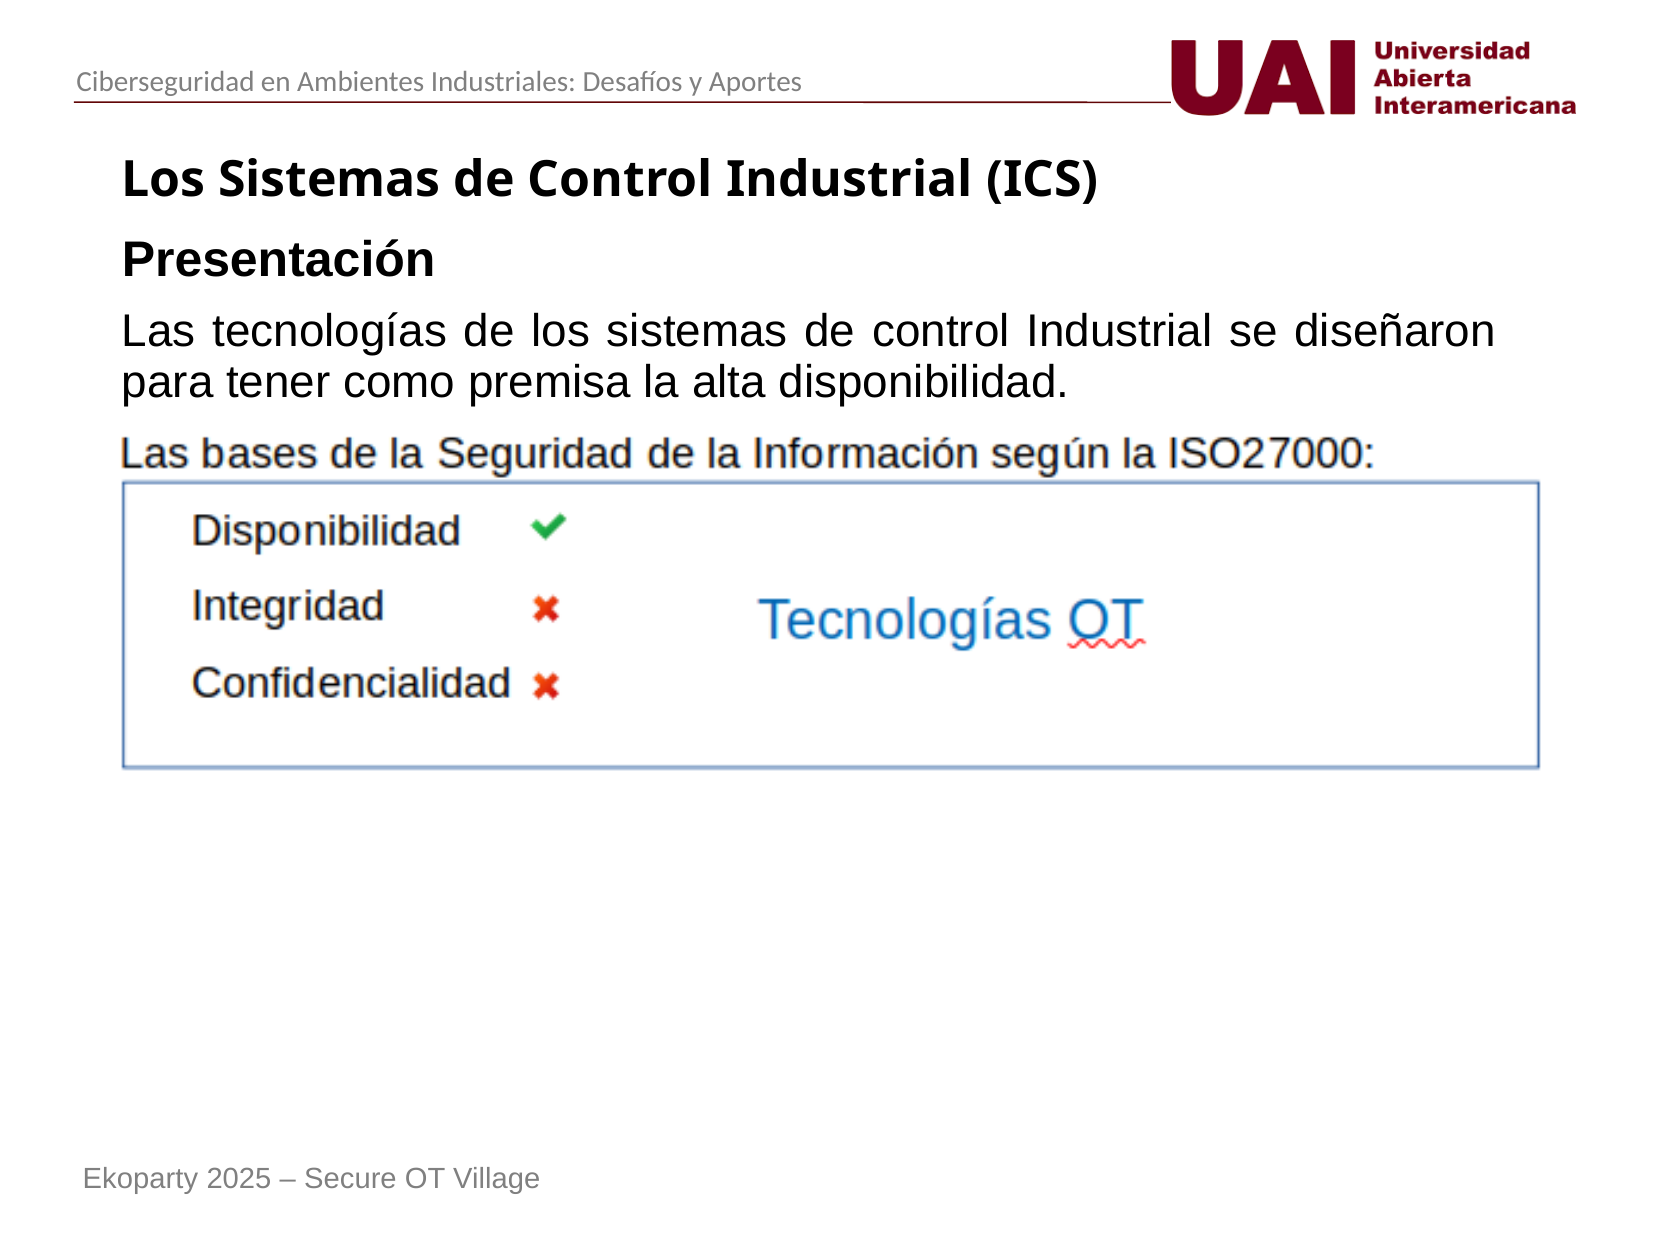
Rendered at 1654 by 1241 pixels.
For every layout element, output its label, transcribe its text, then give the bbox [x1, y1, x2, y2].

picture [1171, 40, 1577, 116]
text_box Presentación Las tecnologías de los sistemas de control Industrial se diseñaron para tener como premisa la alta disponibilidad. [107, 223, 1512, 1241]
text_box Los Sistemas de Control Industrial (ICS) [106, 135, 1114, 219]
picture [118, 417, 1550, 780]
